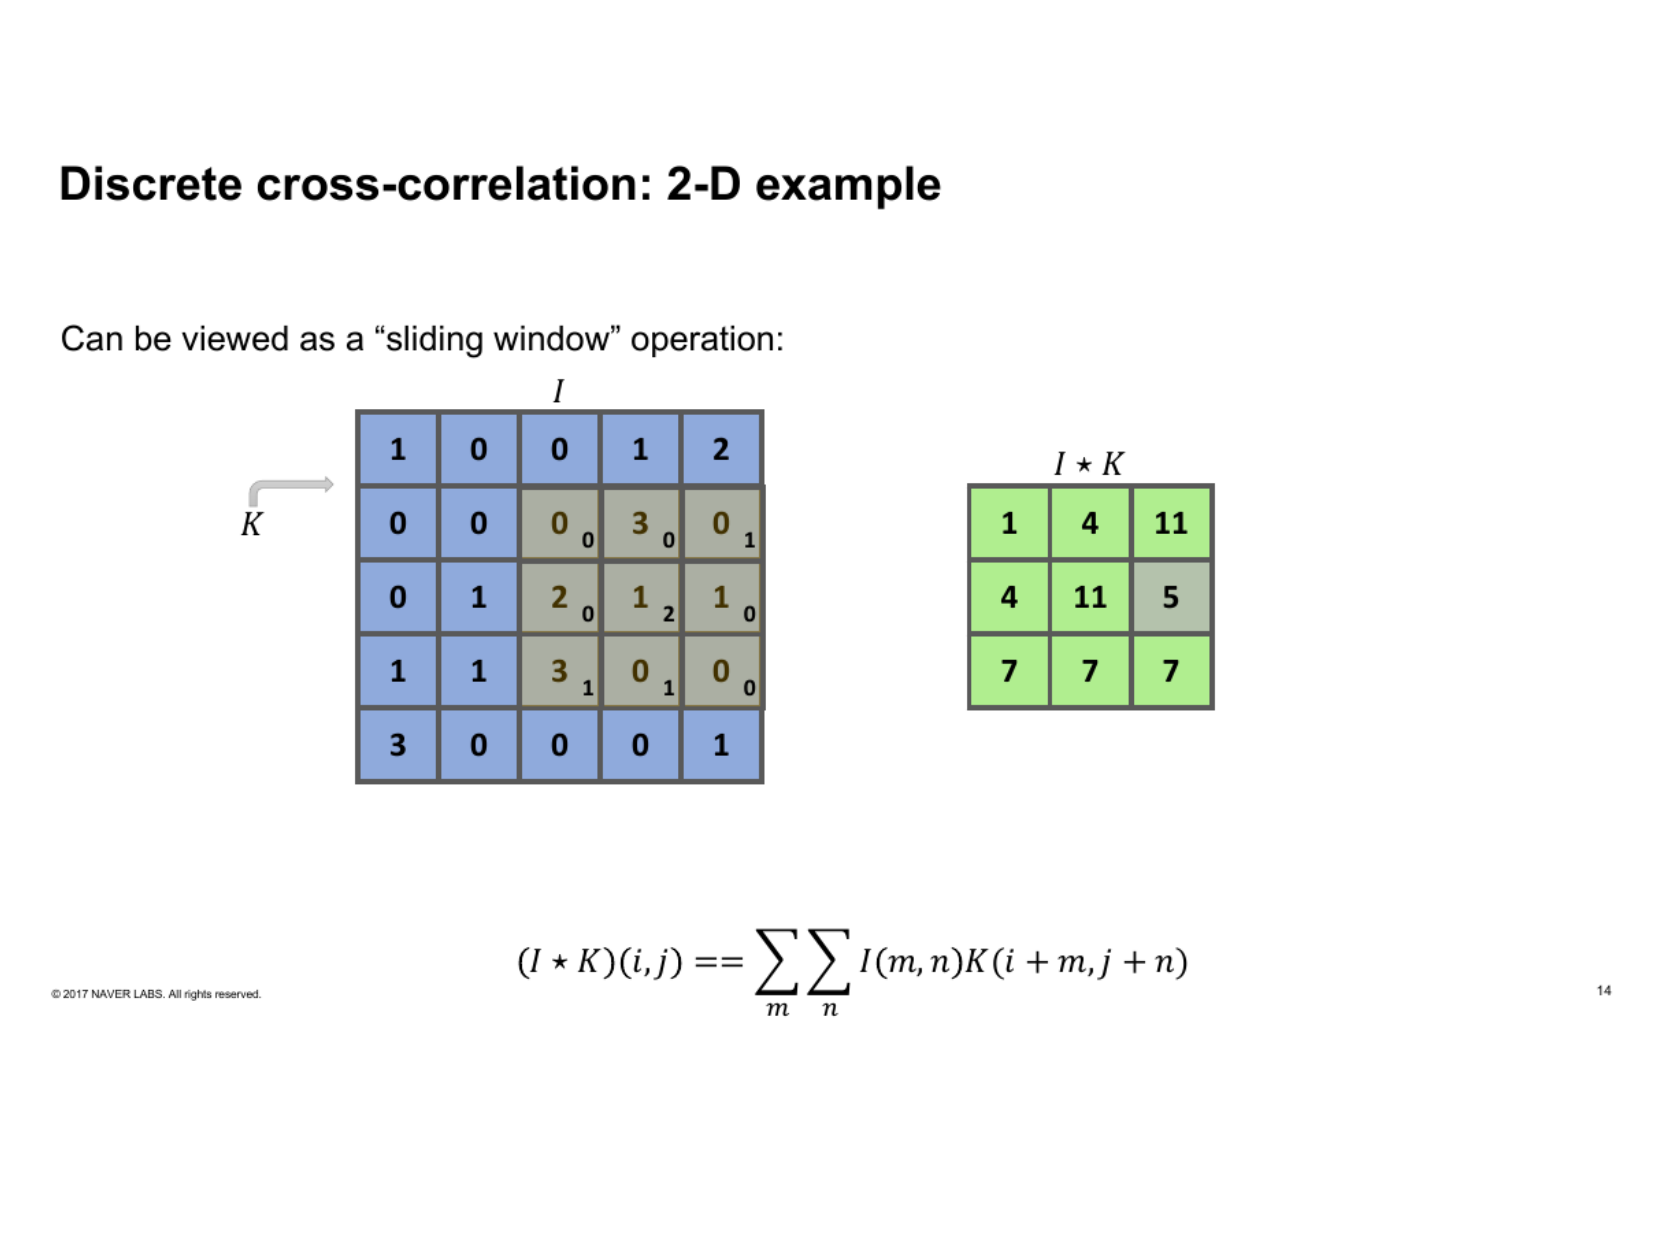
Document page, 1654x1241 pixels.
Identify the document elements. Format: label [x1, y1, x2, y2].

picture [2, 115, 1654, 1042]
